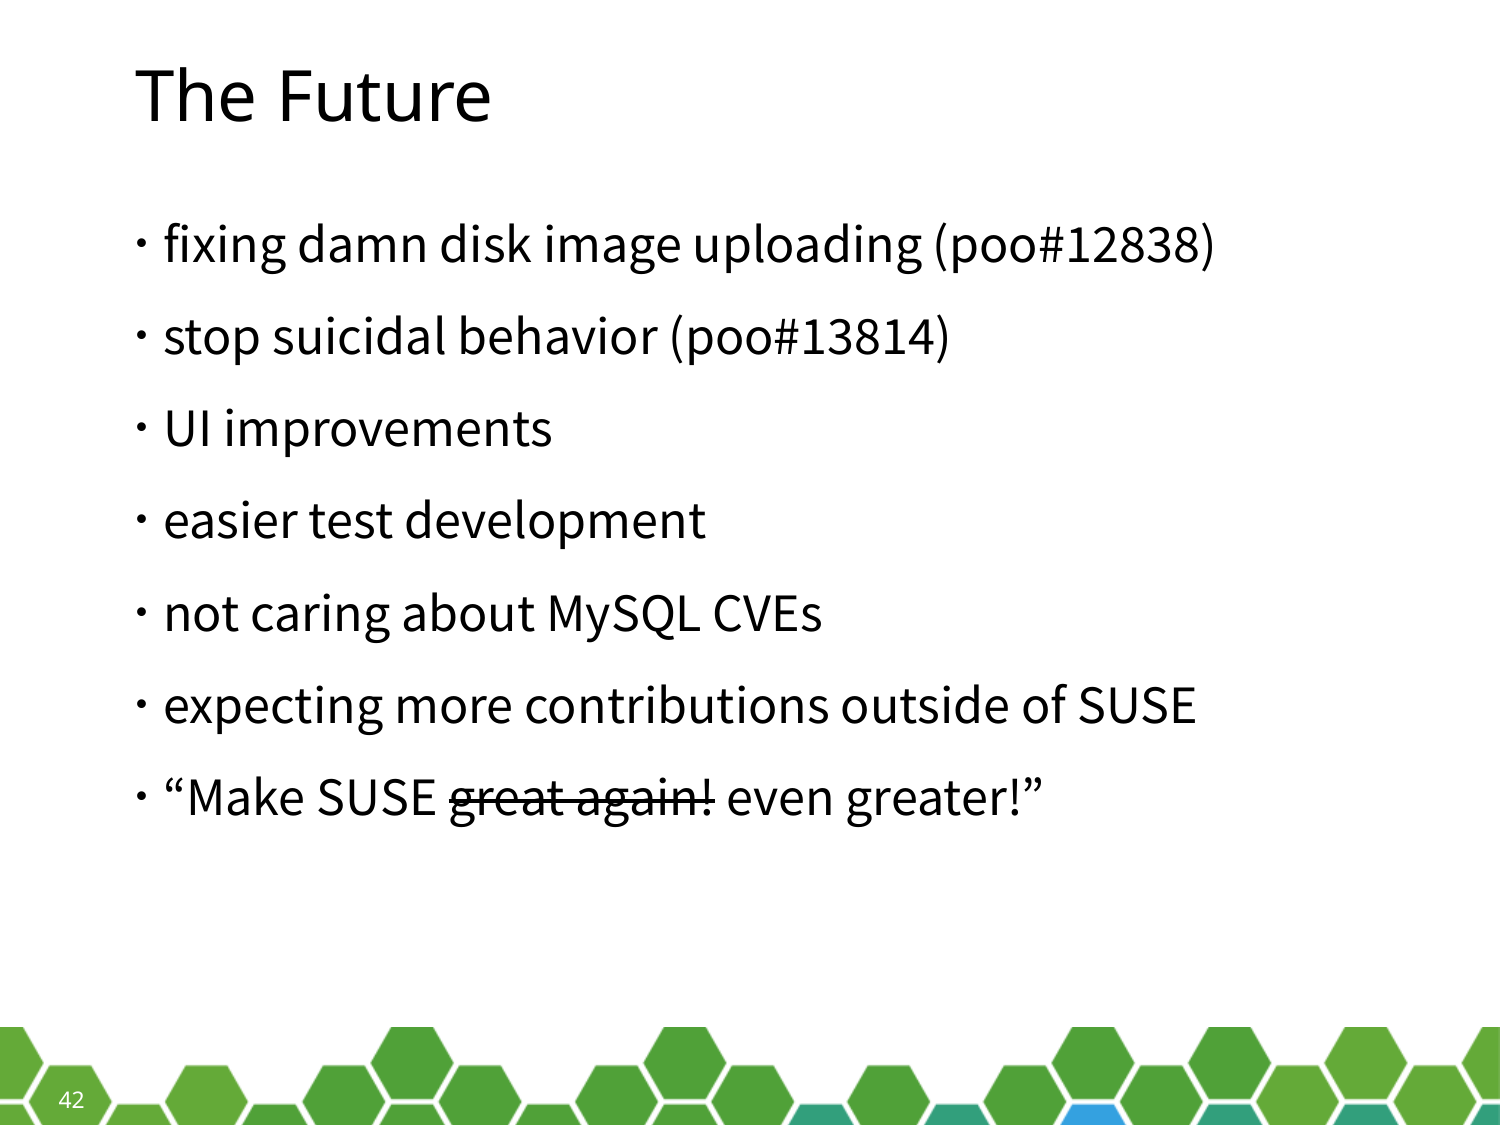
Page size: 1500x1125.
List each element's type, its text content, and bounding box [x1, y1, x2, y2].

picture [0, 1027, 1500, 1125]
list fixing damn disk image uploading (poo#12838) stop suicidal behavior (poo#13814) UI improvements easier test development not caring about MySQL CVEs expecting more contributions outside of SUSE “Make SUSE great again! even greater!” [135, 208, 1372, 862]
title The Future [135, 12, 1372, 175]
